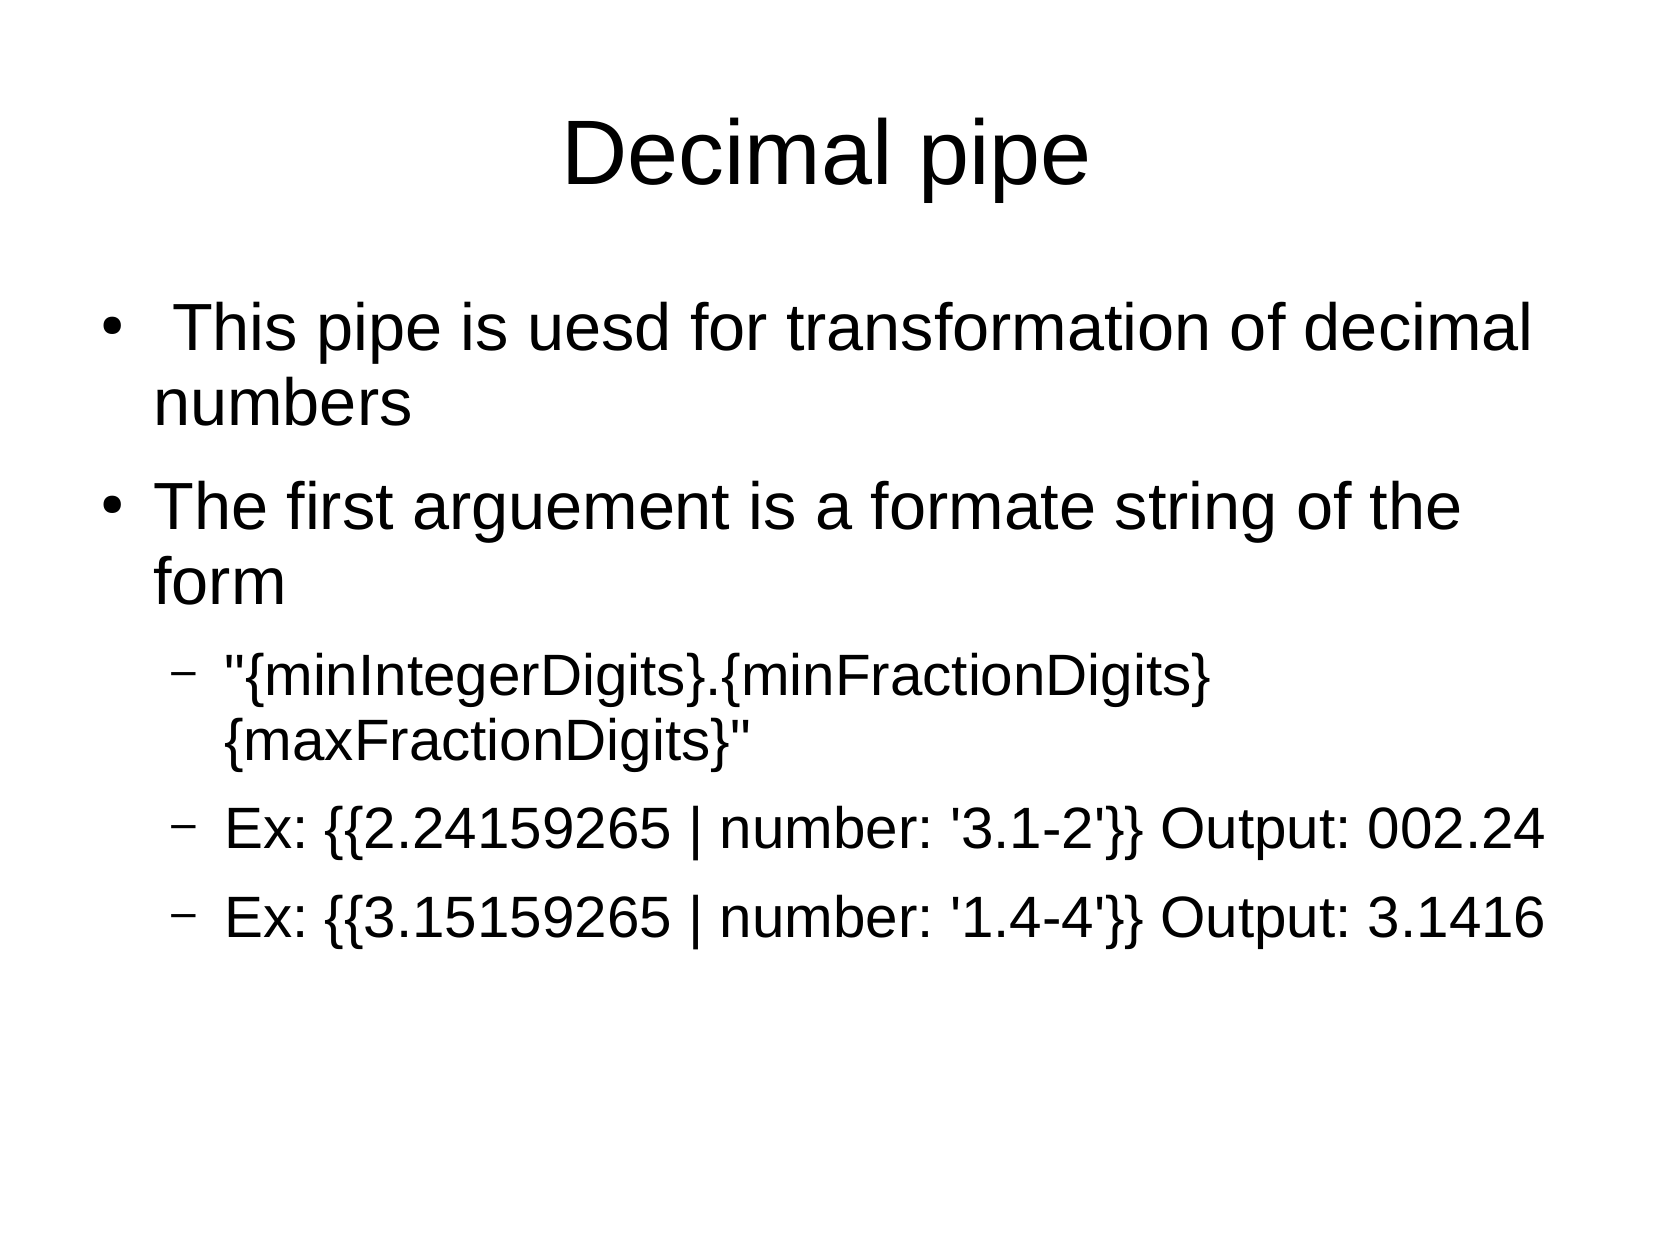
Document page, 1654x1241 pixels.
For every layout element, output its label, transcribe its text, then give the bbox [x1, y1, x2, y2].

list This pipe is uesd for transformation of decimal numbers The first arguement is a formate string of the form "{minIntegerDigits}.{minFractionDigits}{maxFractionDigits}" Ex: {{2.24159265 | number: '3.1-2'}} Output: 002.24 Ex: {{3.15159265 | number: '1.4-4'}} Output: 3.1416 [82, 290, 1571, 1010]
title Decimal pipe [82, 49, 1571, 257]
